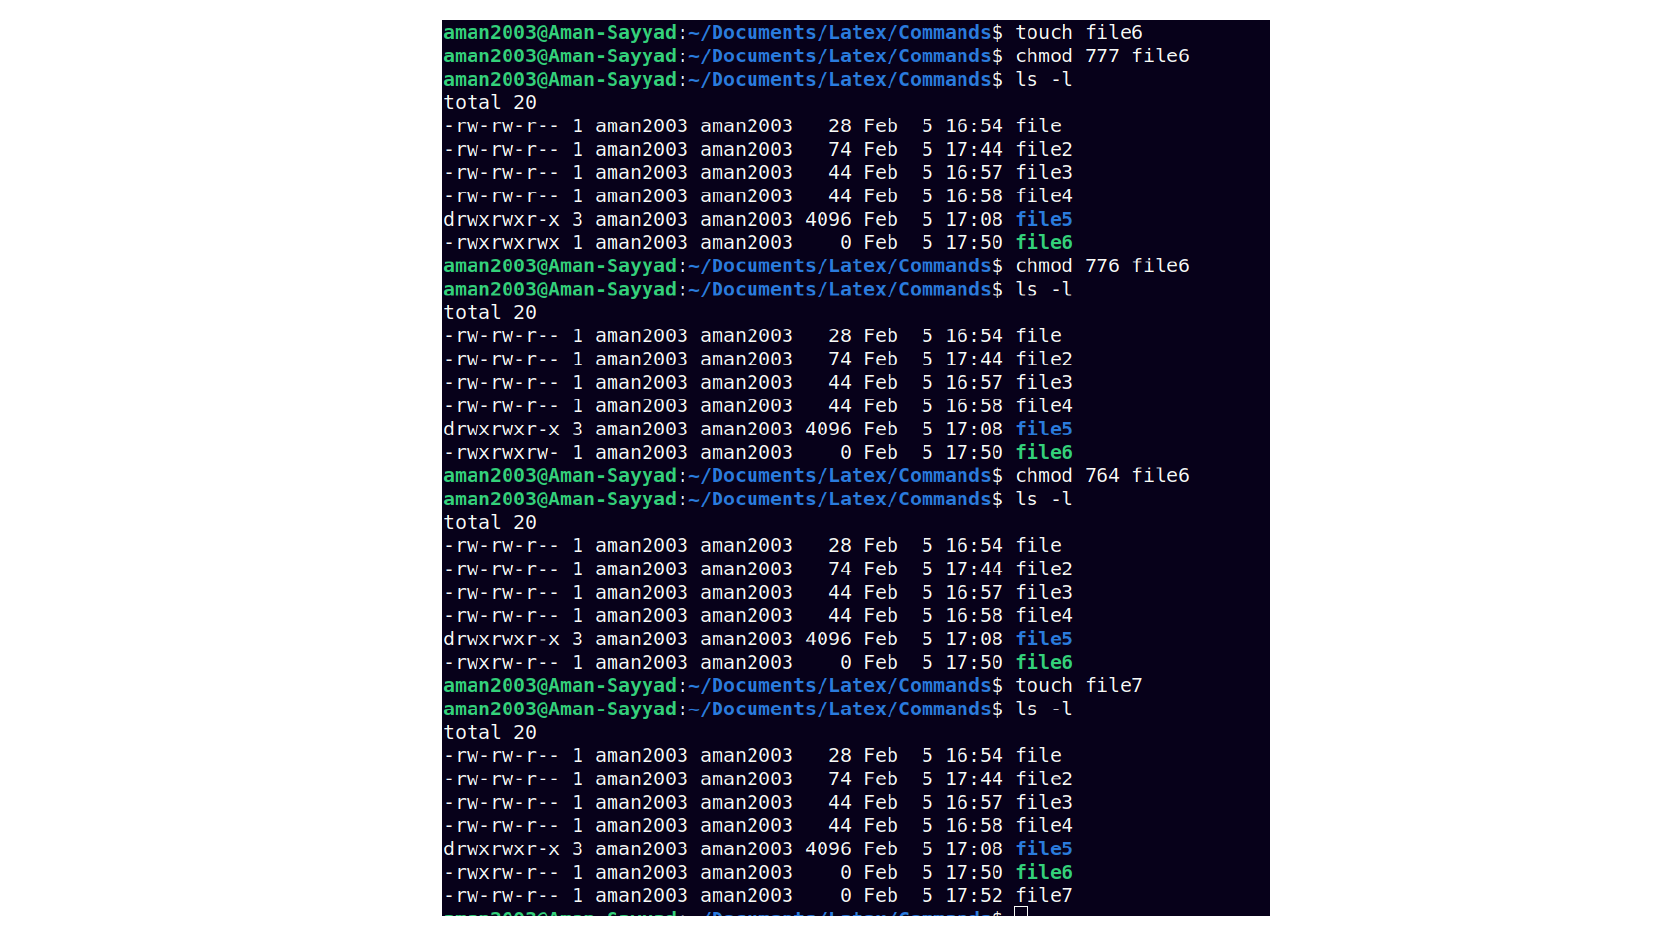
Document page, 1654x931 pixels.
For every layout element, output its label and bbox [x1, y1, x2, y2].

picture [442, 20, 1270, 916]
